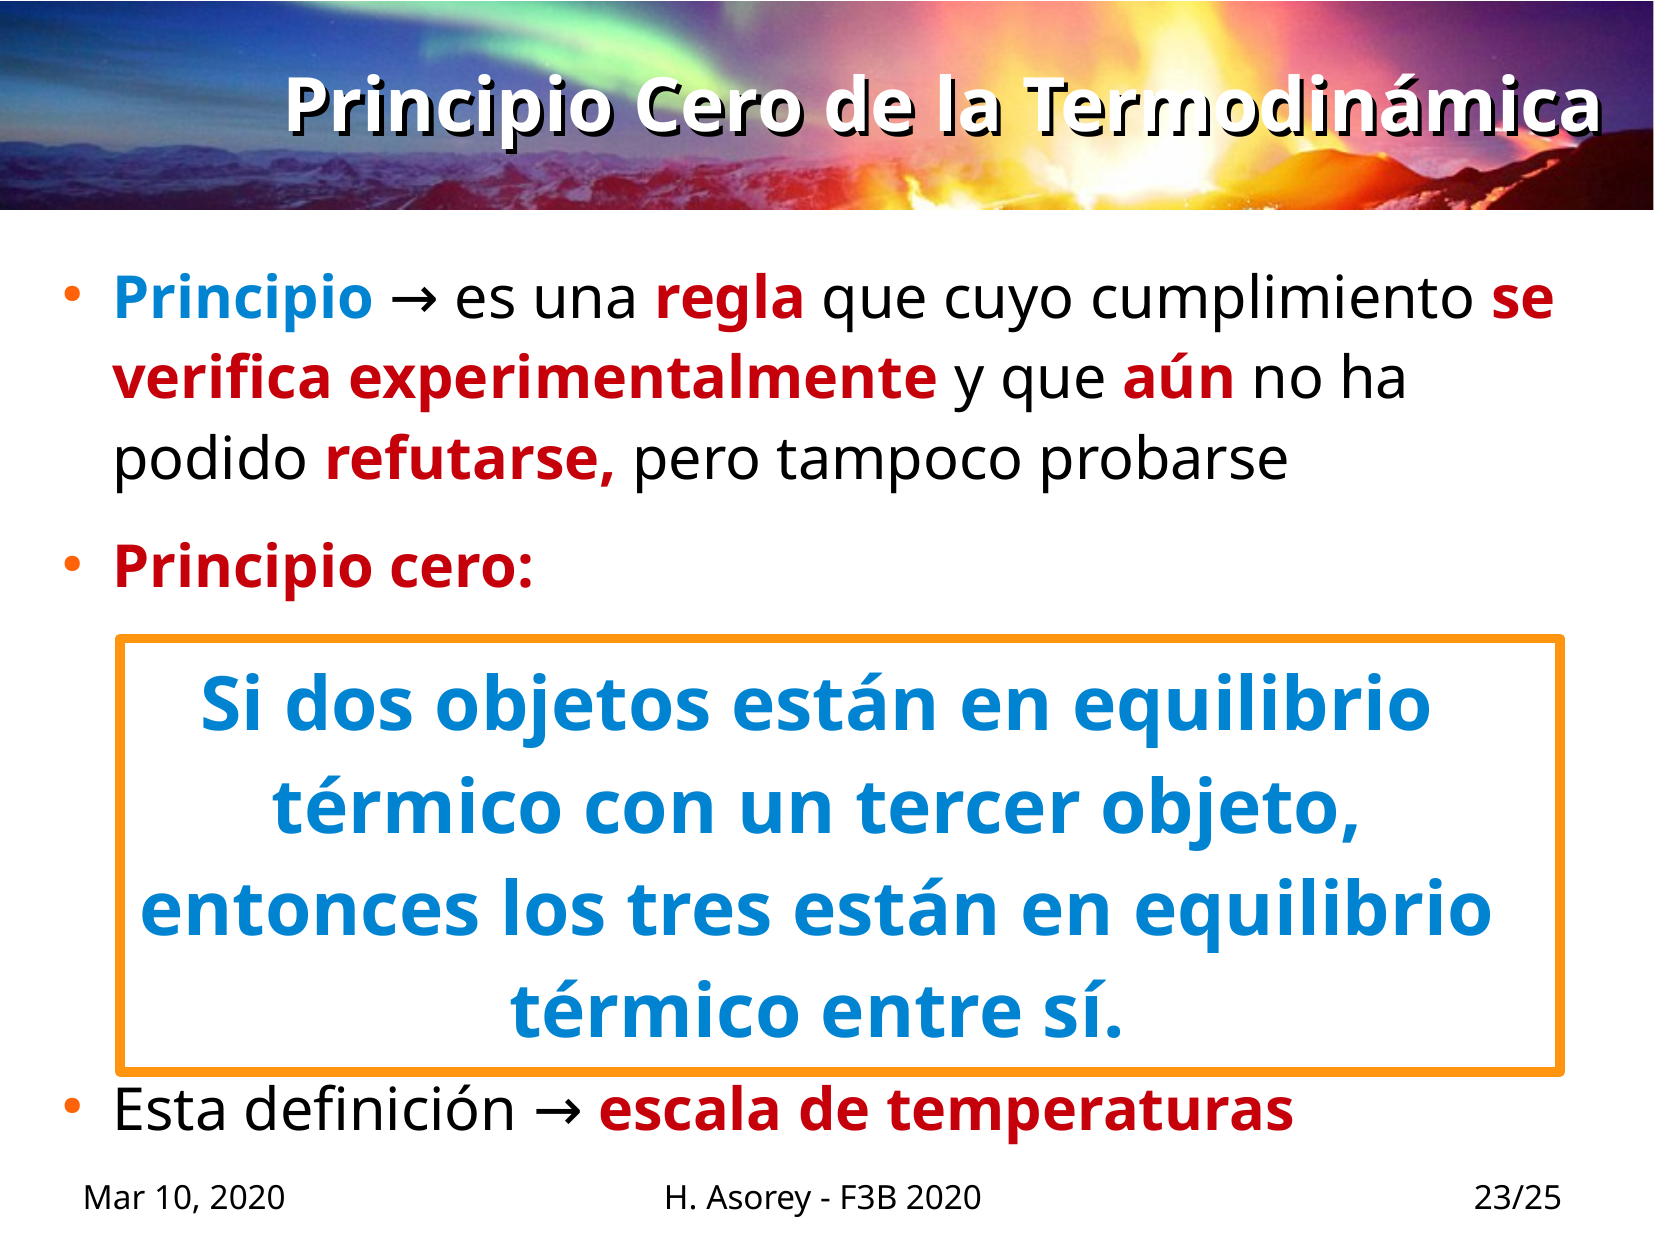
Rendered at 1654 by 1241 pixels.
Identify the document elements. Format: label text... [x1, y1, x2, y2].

list Principio → es una regla que cuyo cumplimiento se verifica experimentalmente y que aún no ha podido refutarse, pero tampoco probarse Principio cero: Esta definición → escala de temperaturas [45, 255, 1606, 1156]
text_box Si dos objetos están en equilibrio térmico con un tercer objeto, entonces los tres están en equilibrio térmico entre sí. [120, 638, 1561, 1012]
picture [0, 1, 1654, 210]
title Principio Cero de la Termodinámica [45, 15, 1606, 191]
